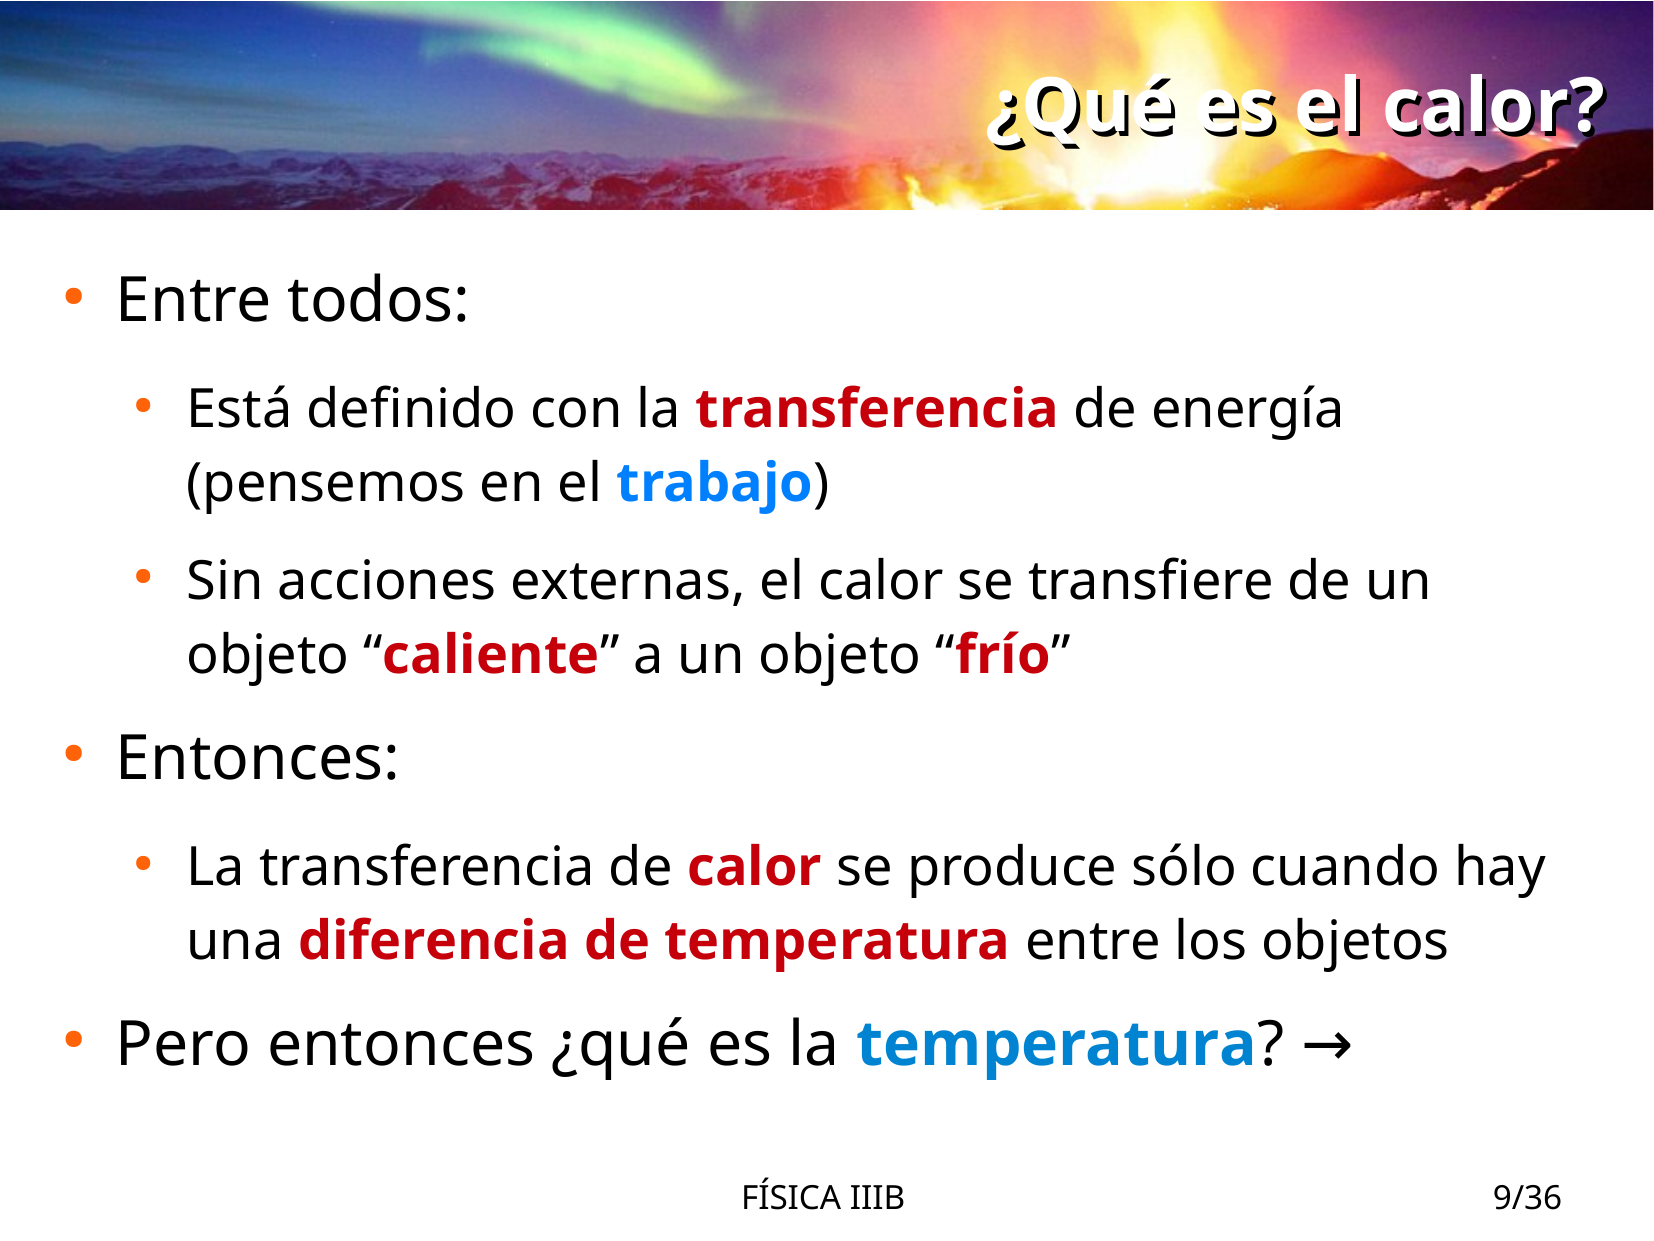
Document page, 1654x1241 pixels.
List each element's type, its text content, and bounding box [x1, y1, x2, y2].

title ¿Qué es el calor? [45, 15, 1606, 191]
picture [0, 1, 1654, 210]
list Entre todos: Está definido con la transferencia de energía (pensemos en el trabajo) Sin acciones externas, el calor se transfiere de un objeto “caliente” a un objeto “frío” Entonces: La transferencia de calor se produce sólo cuando hay una diferencia de temperatura entre los objetos Pero entonces ¿qué es la temperatura? → [45, 255, 1606, 1156]
